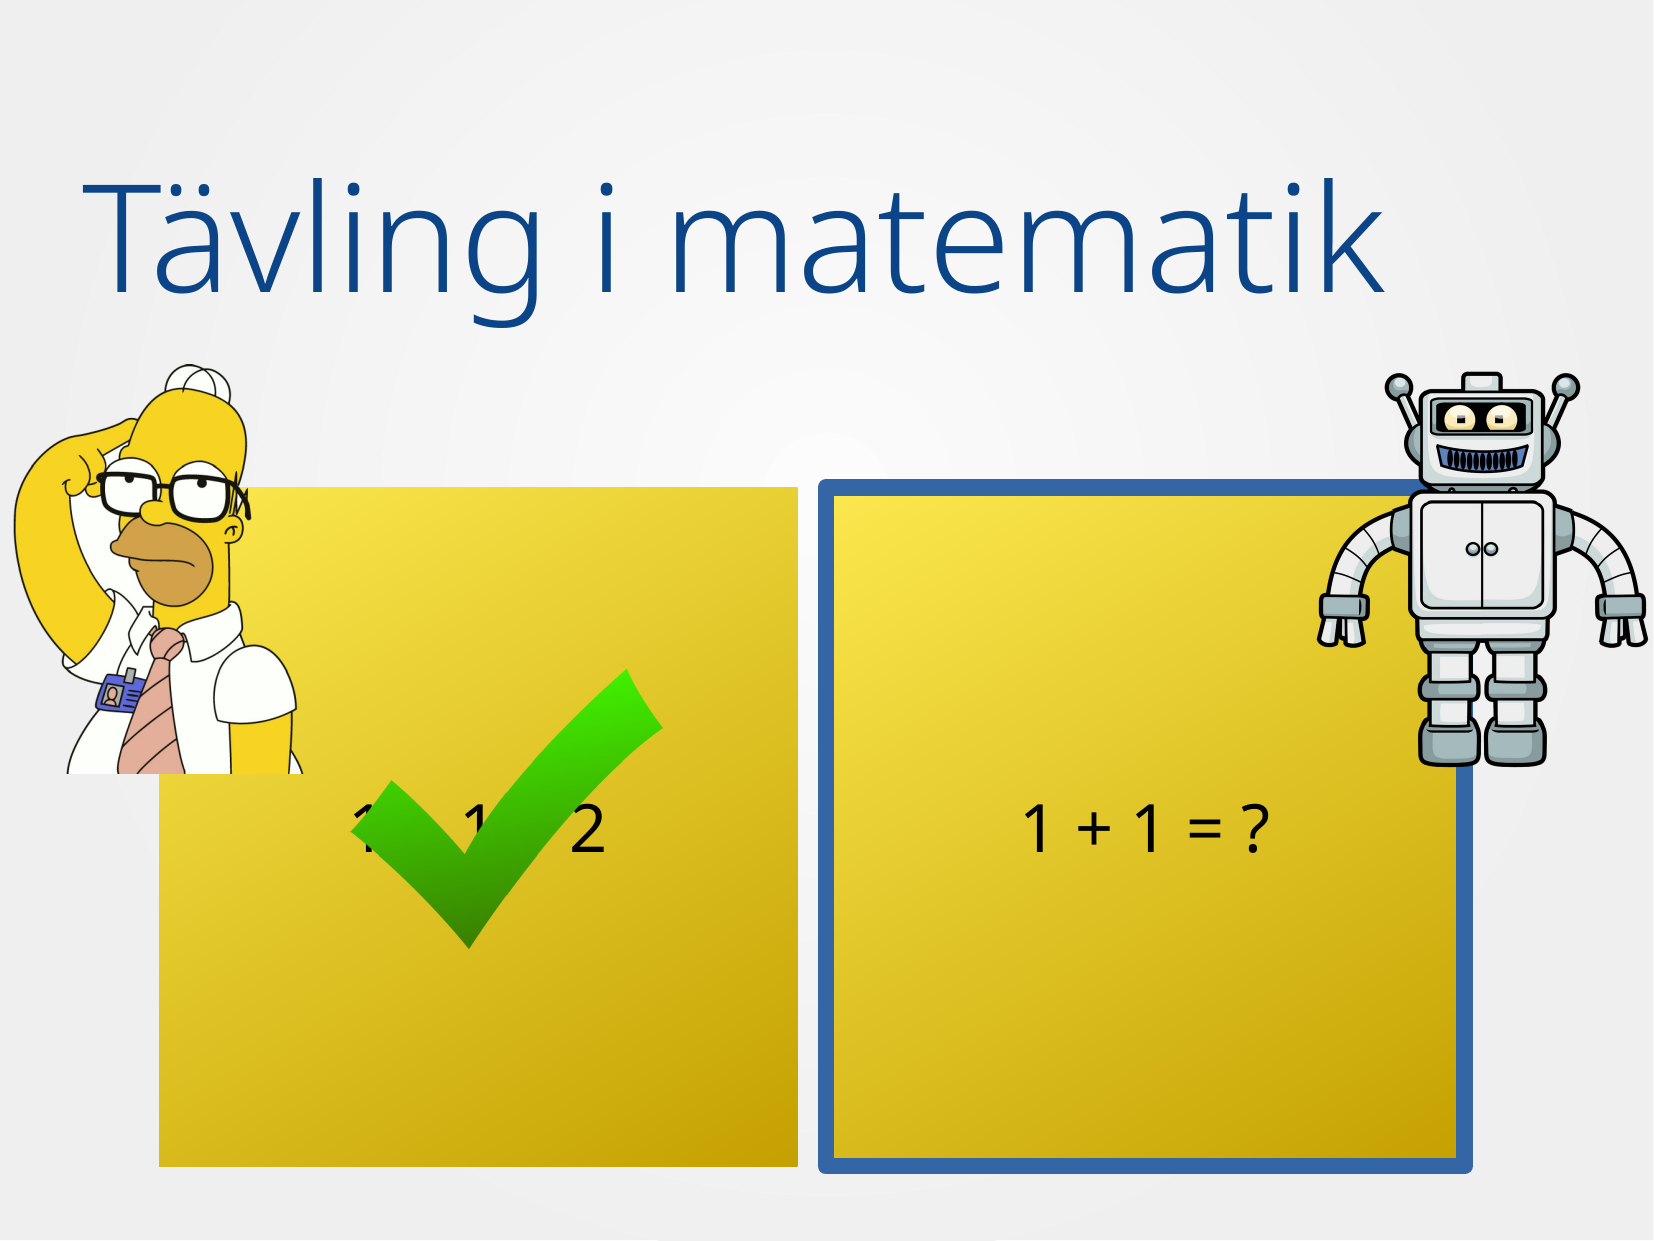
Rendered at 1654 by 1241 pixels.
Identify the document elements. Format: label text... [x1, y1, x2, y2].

picture [0, 364, 313, 774]
picture [350, 668, 663, 949]
list 1 + 1 = 2 [159, 487, 798, 1167]
list 1 + 1 = ? [825, 487, 1465, 1167]
title Tävling i matematik [82, 80, 1654, 337]
picture [1312, 364, 1653, 775]
